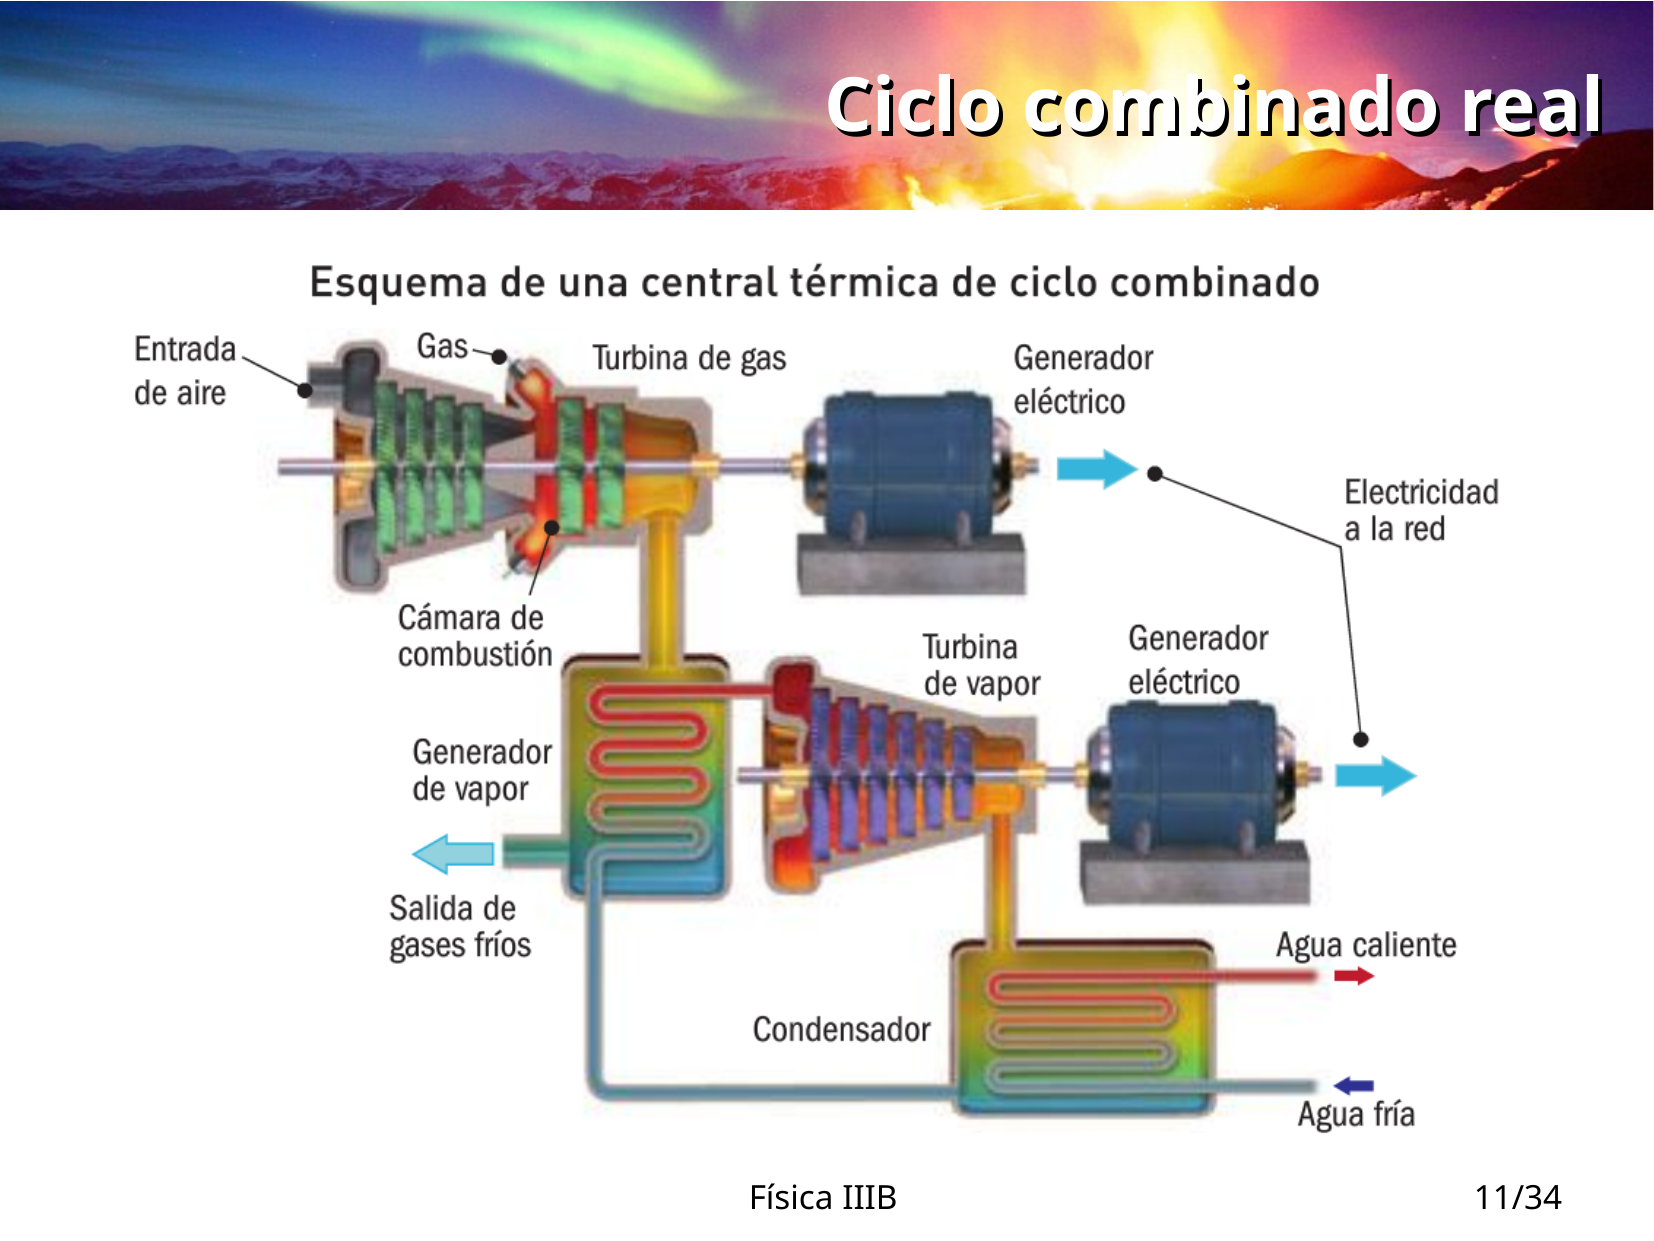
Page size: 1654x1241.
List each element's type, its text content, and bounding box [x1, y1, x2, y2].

picture [0, 1, 1654, 210]
title Ciclo combinado real [45, 15, 1606, 191]
picture [121, 254, 1529, 1156]
